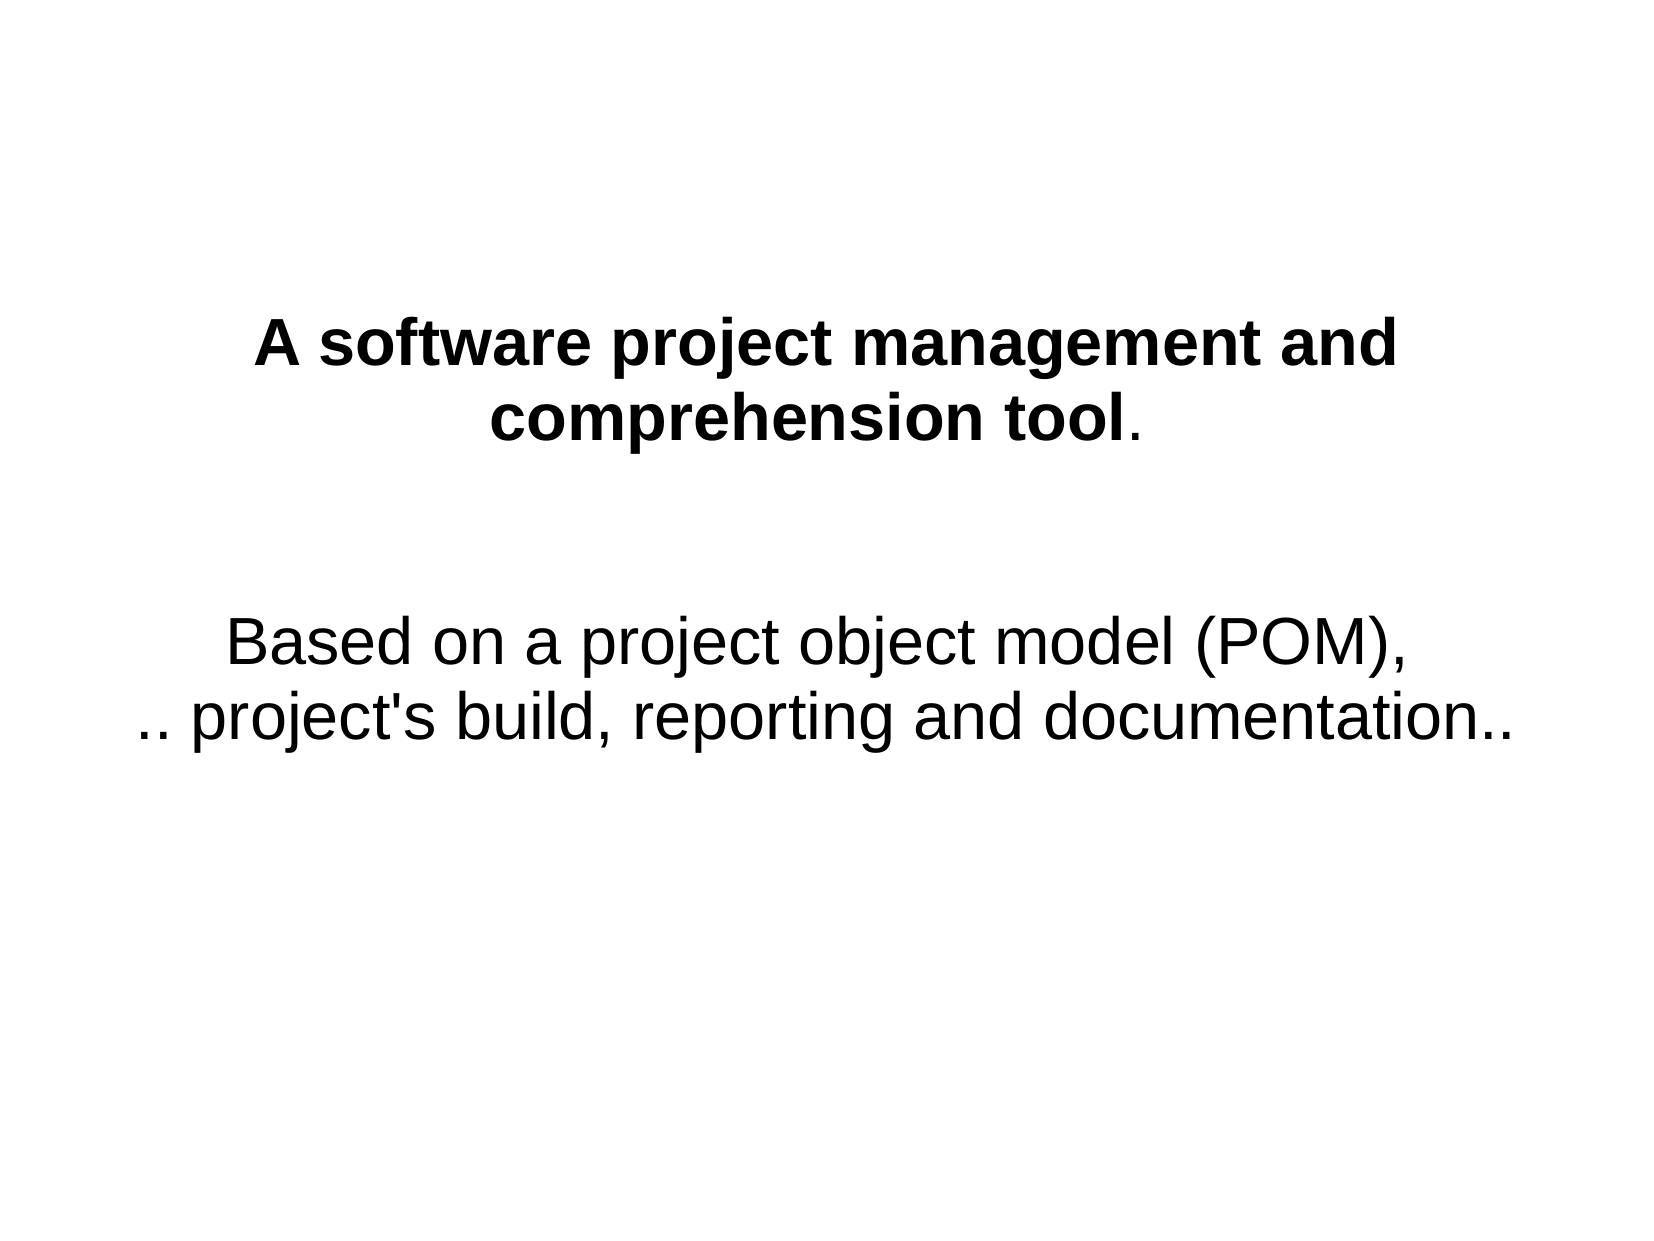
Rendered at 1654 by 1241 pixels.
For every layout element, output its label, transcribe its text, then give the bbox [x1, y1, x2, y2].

subtitle A software project management and comprehension tool. Based on a project object model (POM), .. project's build, reporting and documentation.. [82, 49, 1571, 1010]
